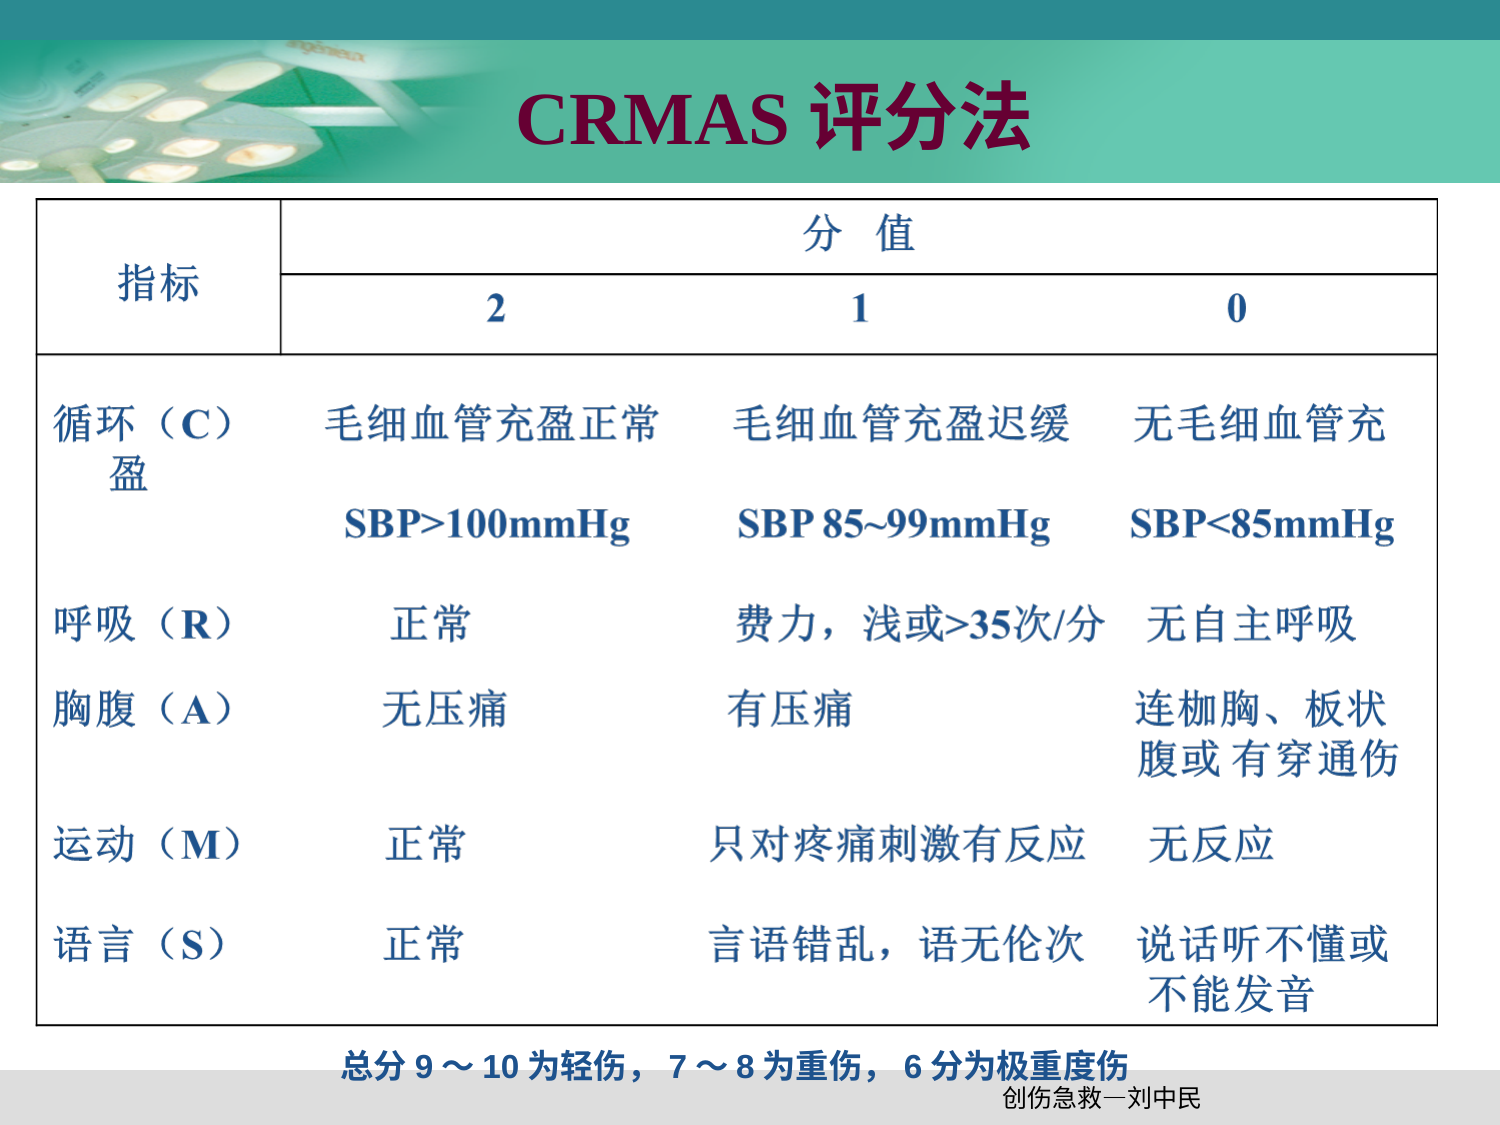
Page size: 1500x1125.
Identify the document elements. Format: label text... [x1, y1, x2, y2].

text_box 总分9～10为轻伤，7～8为重伤，6分为极重度伤 [174, 1037, 1500, 1093]
picture [26, 192, 1438, 1041]
text_box 创伤急救—刘中民 [987, 1093, 1463, 1125]
title CRMAS评分法 [87, 62, 1461, 155]
